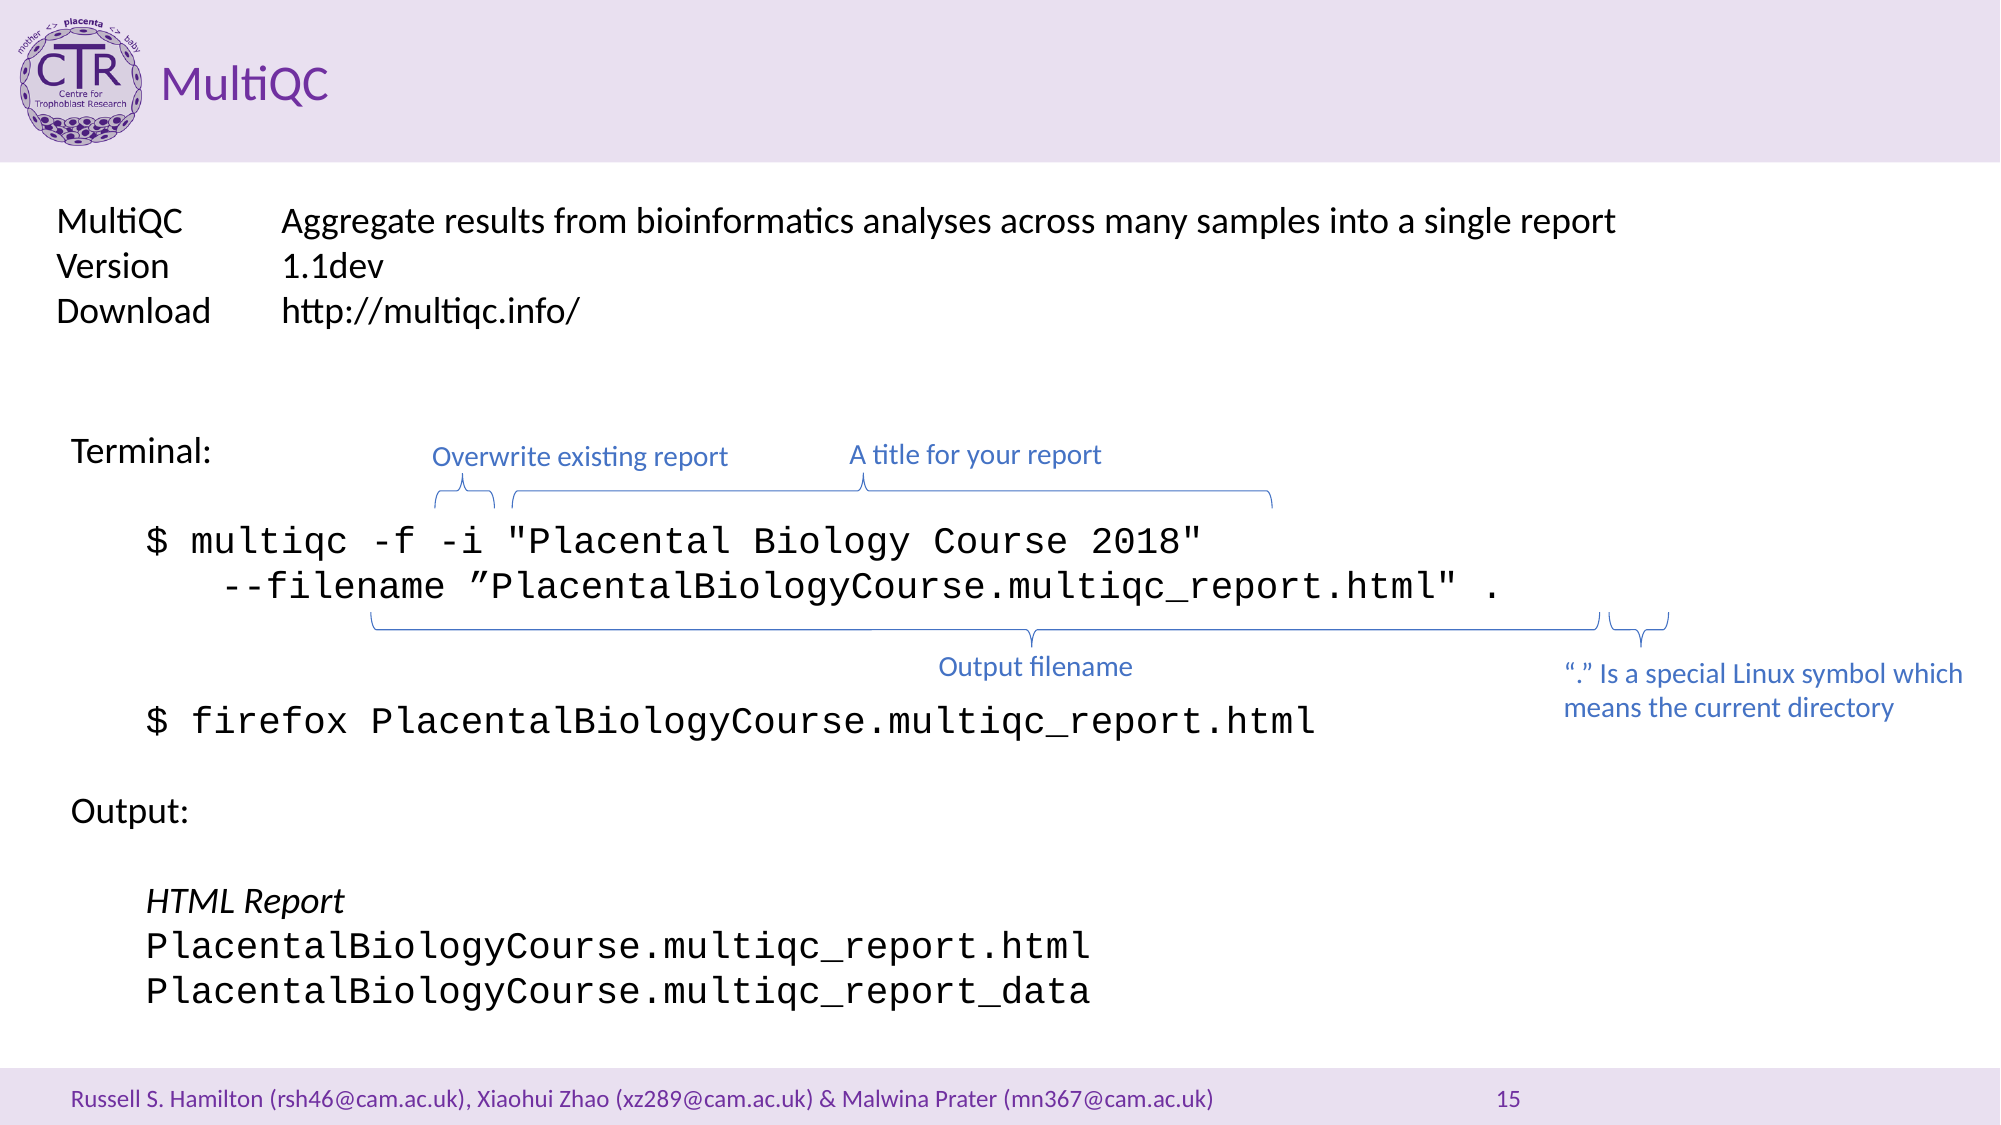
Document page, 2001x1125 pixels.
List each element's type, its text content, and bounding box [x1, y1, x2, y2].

text_box Russell S. Hamilton (rsh46@cam.ac.uk), Xiaohui Zhao (xz289@cam.ac.uk) & Malwina Prater (mn367@cam.ac.uk) 15 [56, 1075, 1910, 1120]
text_box MultiQC [145, 43, 347, 119]
text_box Overwrite existing report [417, 429, 749, 481]
text_box MultiQC Aggregate results from bioinformatics analyses across many samples into a single report Version 1.1dev Download http://multiqc.info/ [41, 189, 1726, 341]
text_box Output filename [923, 640, 1152, 691]
text_box [0, 1068, 2000, 1125]
text_box Terminal: $ multiqc -f -i "Placental Biology Course 2018" --filename ”PlacentalBiologyCourse.multiqc_report.html" . $ firefox PlacentalBiologyCourse.multiqc_report.html Output: HTML Report PlacentalBiologyCourse.multiqc_report.html PlacentalBiologyCourse.multiqc_report_data [55, 418, 1724, 1025]
text_box A title for your report [834, 427, 1121, 479]
text_box [0, 0, 2000, 162]
text_box “.” Is a special Linux symbol which means the current directory [1548, 646, 1994, 733]
